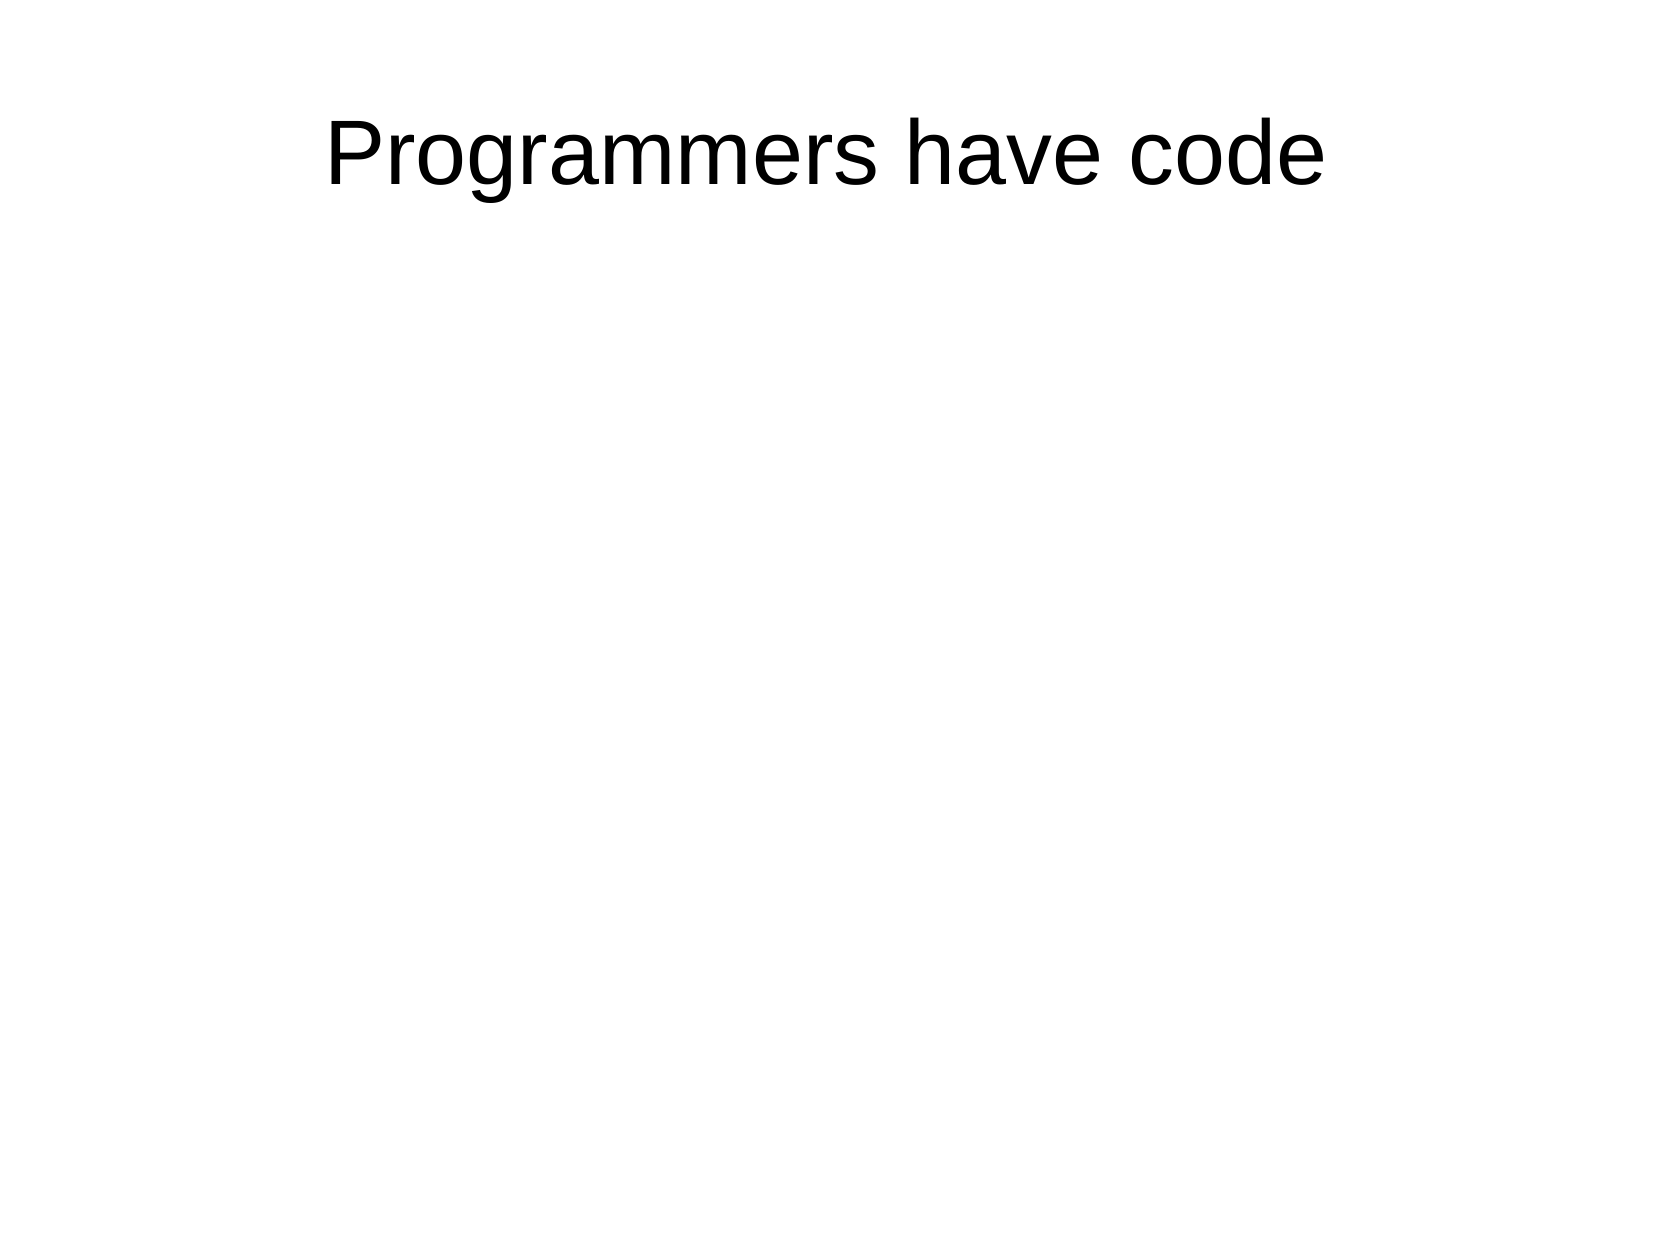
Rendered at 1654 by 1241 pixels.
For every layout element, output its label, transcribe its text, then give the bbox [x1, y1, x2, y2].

title Programmers have code [82, 49, 1571, 257]
